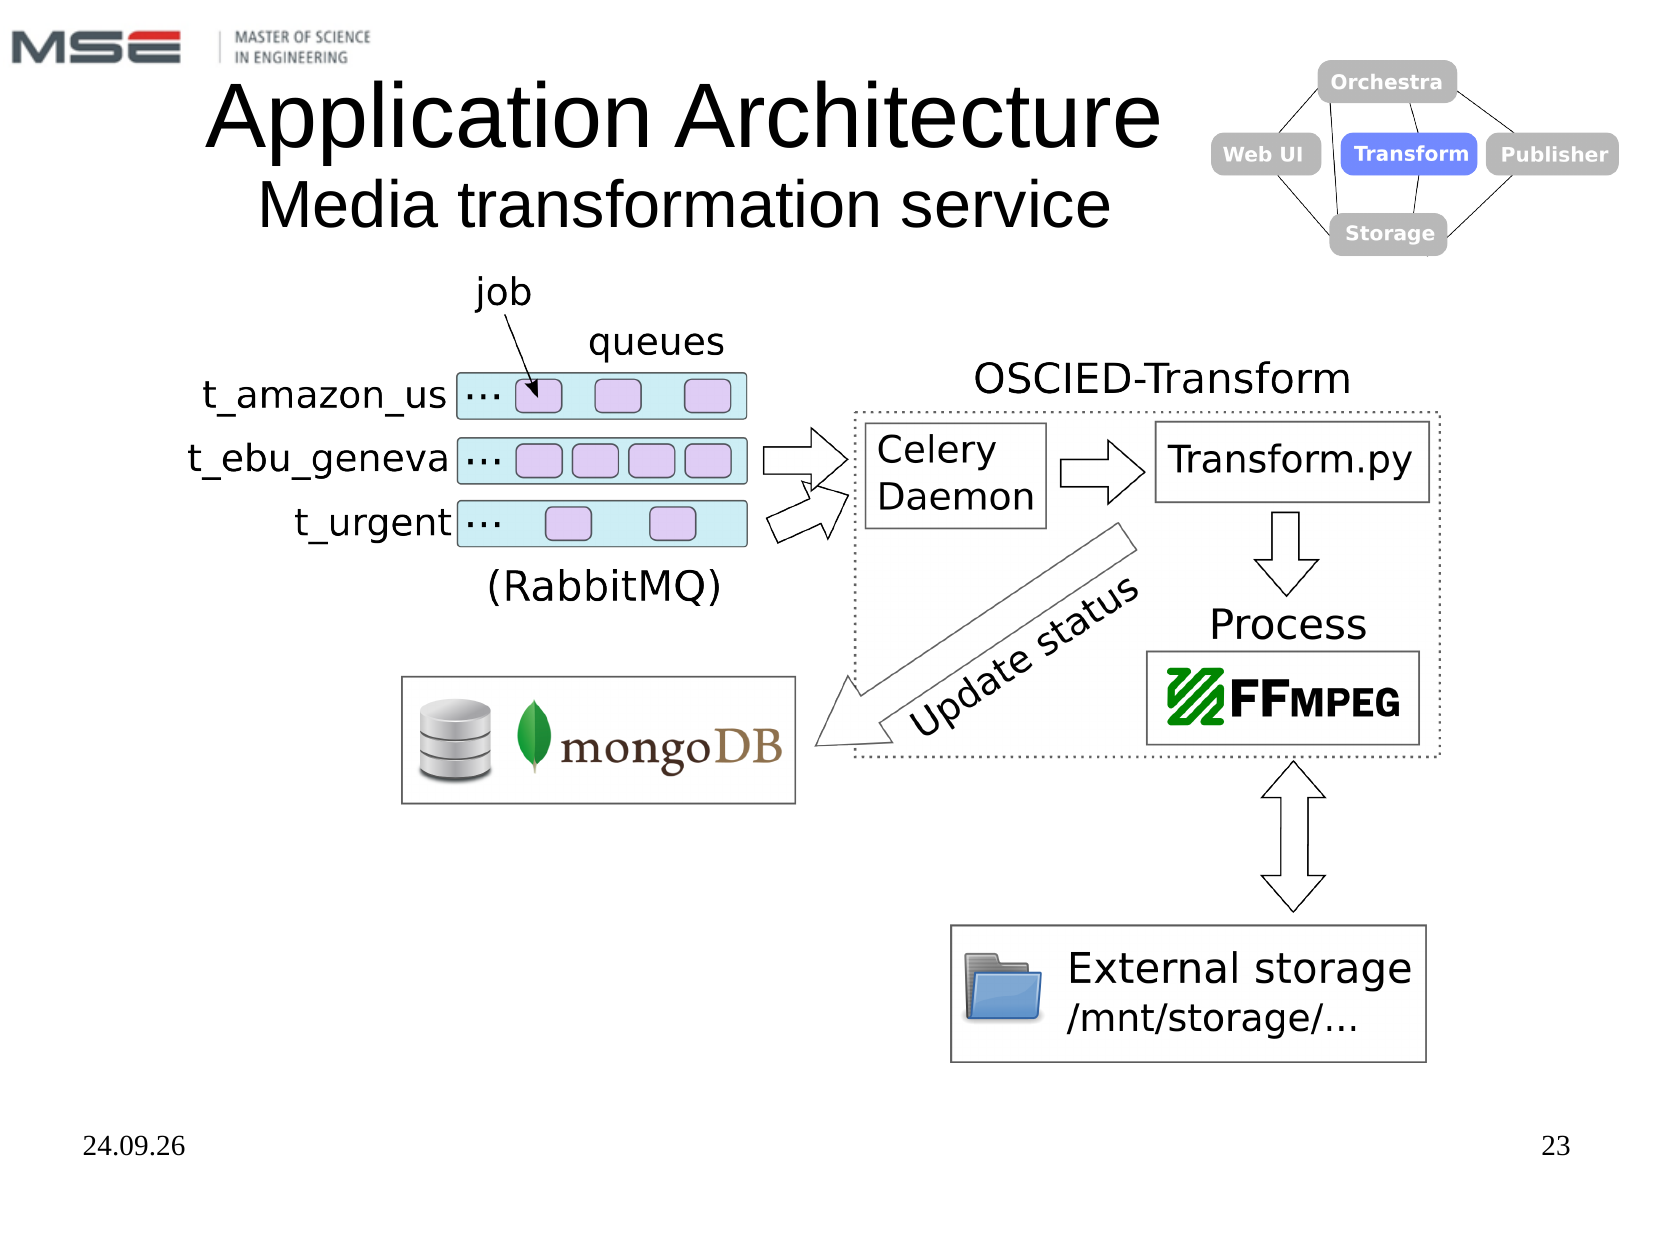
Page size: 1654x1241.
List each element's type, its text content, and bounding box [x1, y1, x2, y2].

picture [1211, 60, 1619, 257]
title Application Architecture Media transformation service [0, 49, 1430, 257]
picture [188, 276, 1441, 1063]
picture [3, 0, 402, 49]
